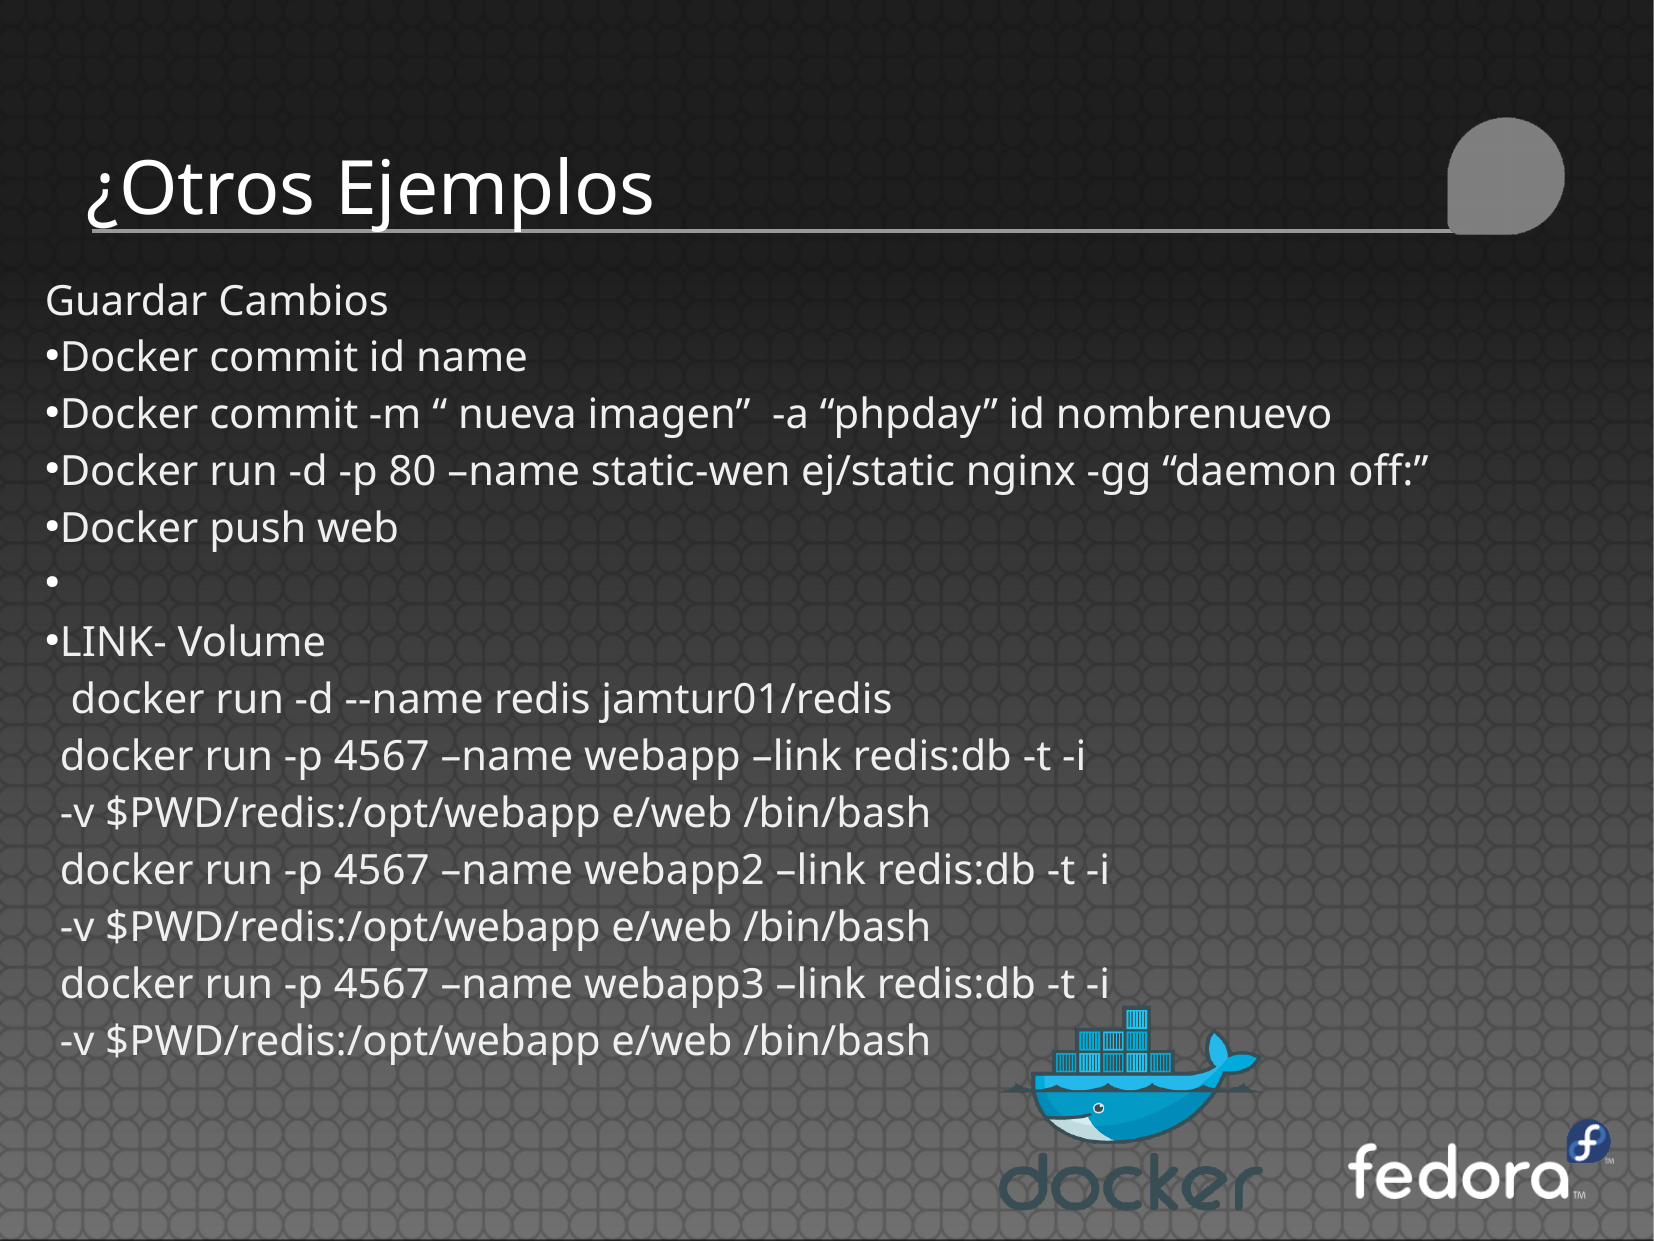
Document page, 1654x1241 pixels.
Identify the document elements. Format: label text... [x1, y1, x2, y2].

text_box Guardar Cambios Docker commit id name Docker commit -m “ nueva imagen” -a “phpday” id nombrenuevo Docker run -d -p 80 –name static-wen ej/static nginx -gg “daemon off:” Docker push web LINK- Volume docker run -d --name redis jamtur01/redis docker run -p 4567 –name webapp –link redis:db -t -i -v $PWD/redis:/opt/webapp e/web /bin/bash docker run -p 4567 –name webapp2 –link redis:db -t -i -v $PWD/redis:/opt/webapp e/web /bin/bash docker run -p 4567 –name webapp3 –link redis:db -t -i -v $PWD/redis:/opt/webapp e/web /bin/bash [30, 262, 1636, 1241]
picture [0, 0, 1654, 1241]
title ¿Otros Ejemplos [86, 117, 1576, 254]
